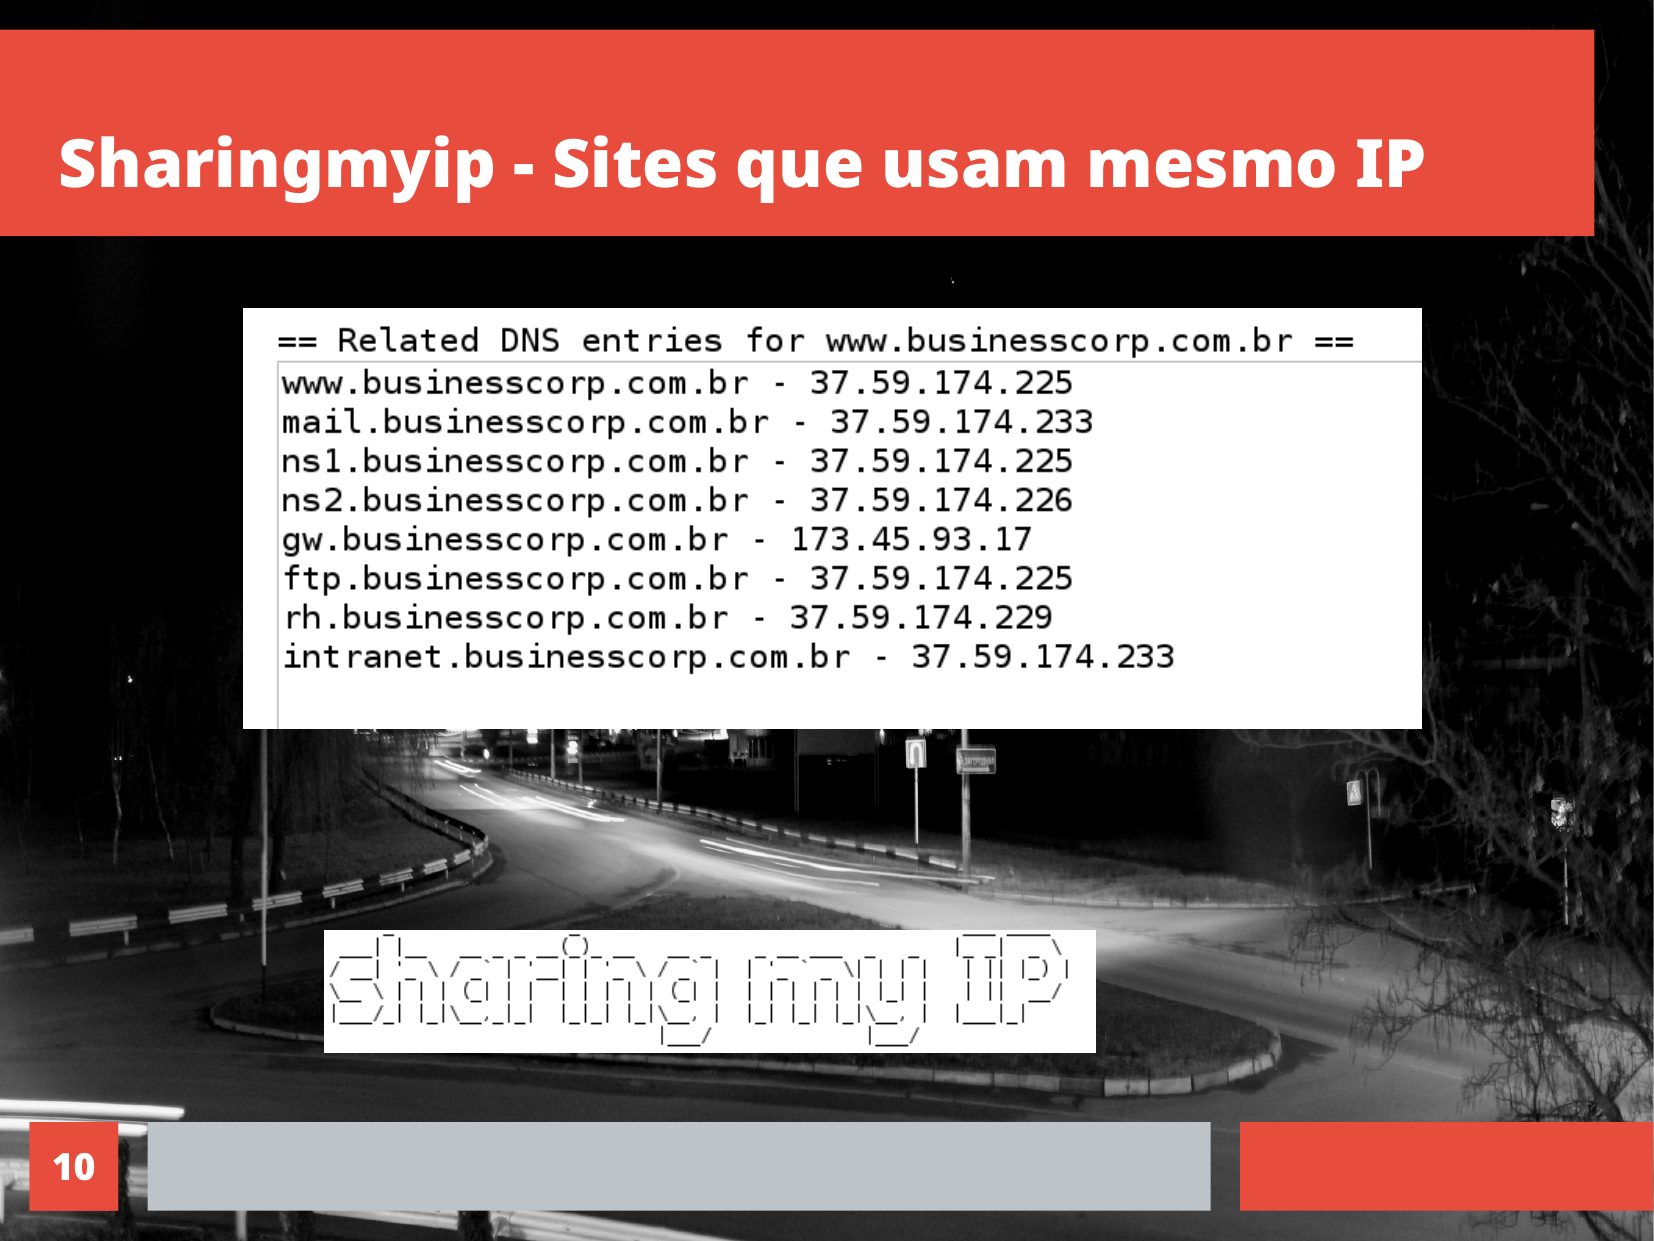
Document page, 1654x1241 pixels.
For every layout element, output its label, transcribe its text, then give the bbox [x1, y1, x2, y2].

picture [0, 0, 1654, 1241]
title Sharingmyip - Sites que usam mesmo IP [59, 59, 1595, 207]
list [59, 324, 1565, 1093]
